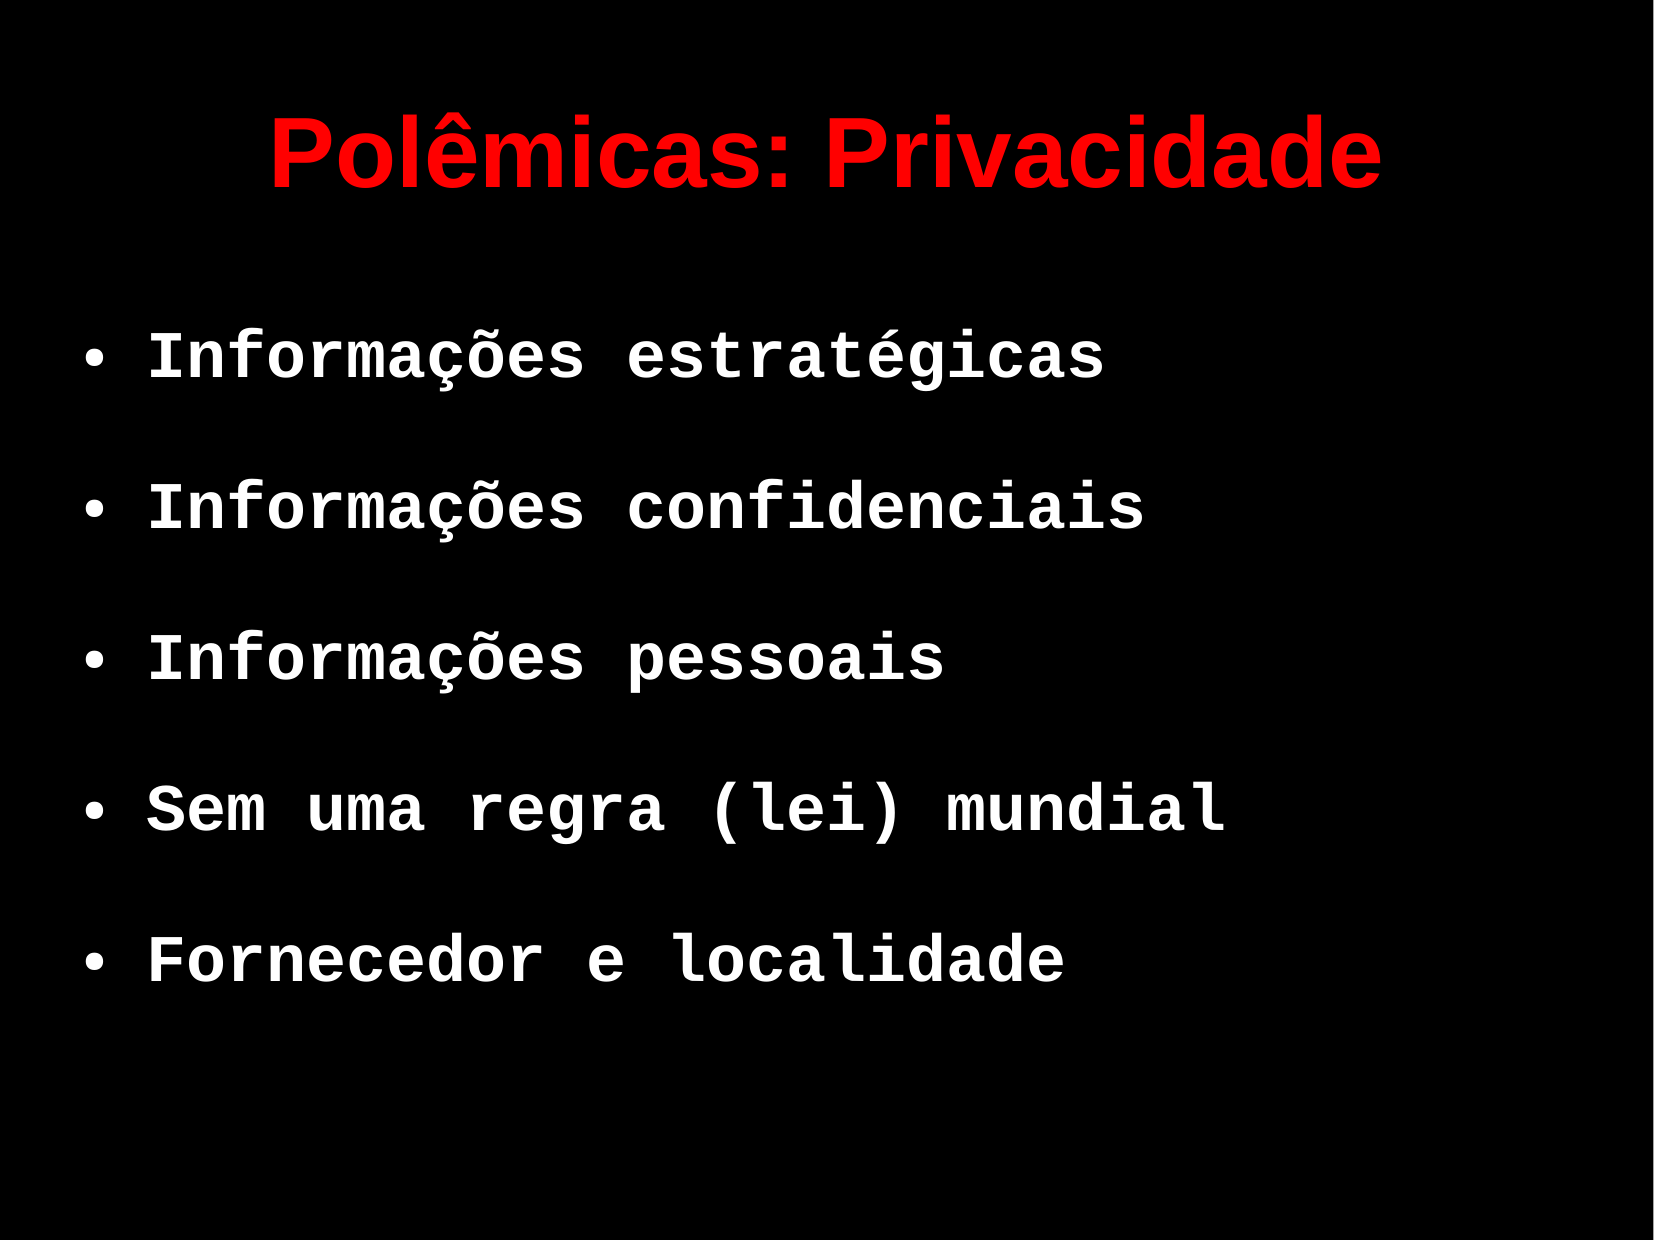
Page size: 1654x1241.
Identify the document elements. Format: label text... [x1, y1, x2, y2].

subtitle Informações estratégicas Informações confidenciais Informações pessoais Sem uma regra (lei) mundial Fornecedor e localidade [82, 290, 1571, 1109]
title Polêmicas: Privacidade [82, 49, 1571, 257]
